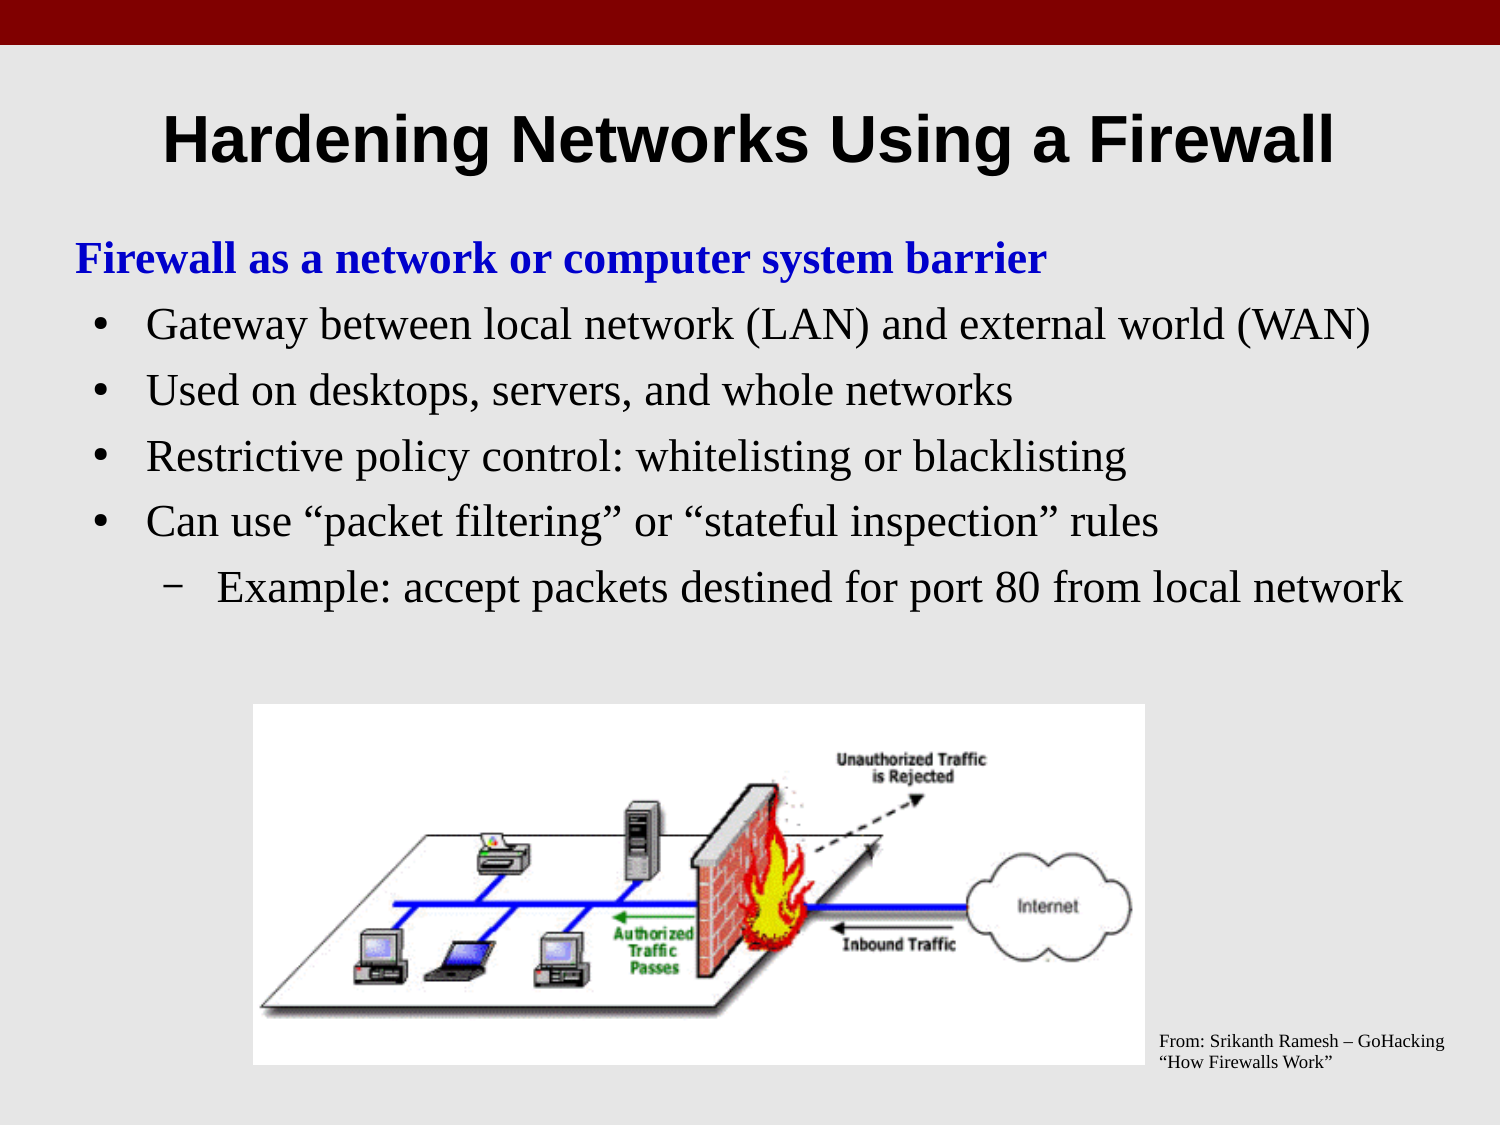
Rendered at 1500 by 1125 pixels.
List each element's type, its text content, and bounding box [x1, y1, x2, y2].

title Hardening Networks Using a Firewall [75, 45, 1425, 233]
text_box From: Srikanth Ramesh – GoHacking “How Firewalls Work” [1144, 1023, 1460, 1081]
picture [253, 704, 1145, 1066]
list Firewall as a network or computer system barrier Gateway between local network (LAN) and external world (WAN) Used on desktops, servers, and whole networks Restrictive policy control: whitelisting or blacklisting Can use “packet filtering” or “stateful inspection” rules Example: accept packets destined for port 80 from local network [75, 233, 1425, 1096]
